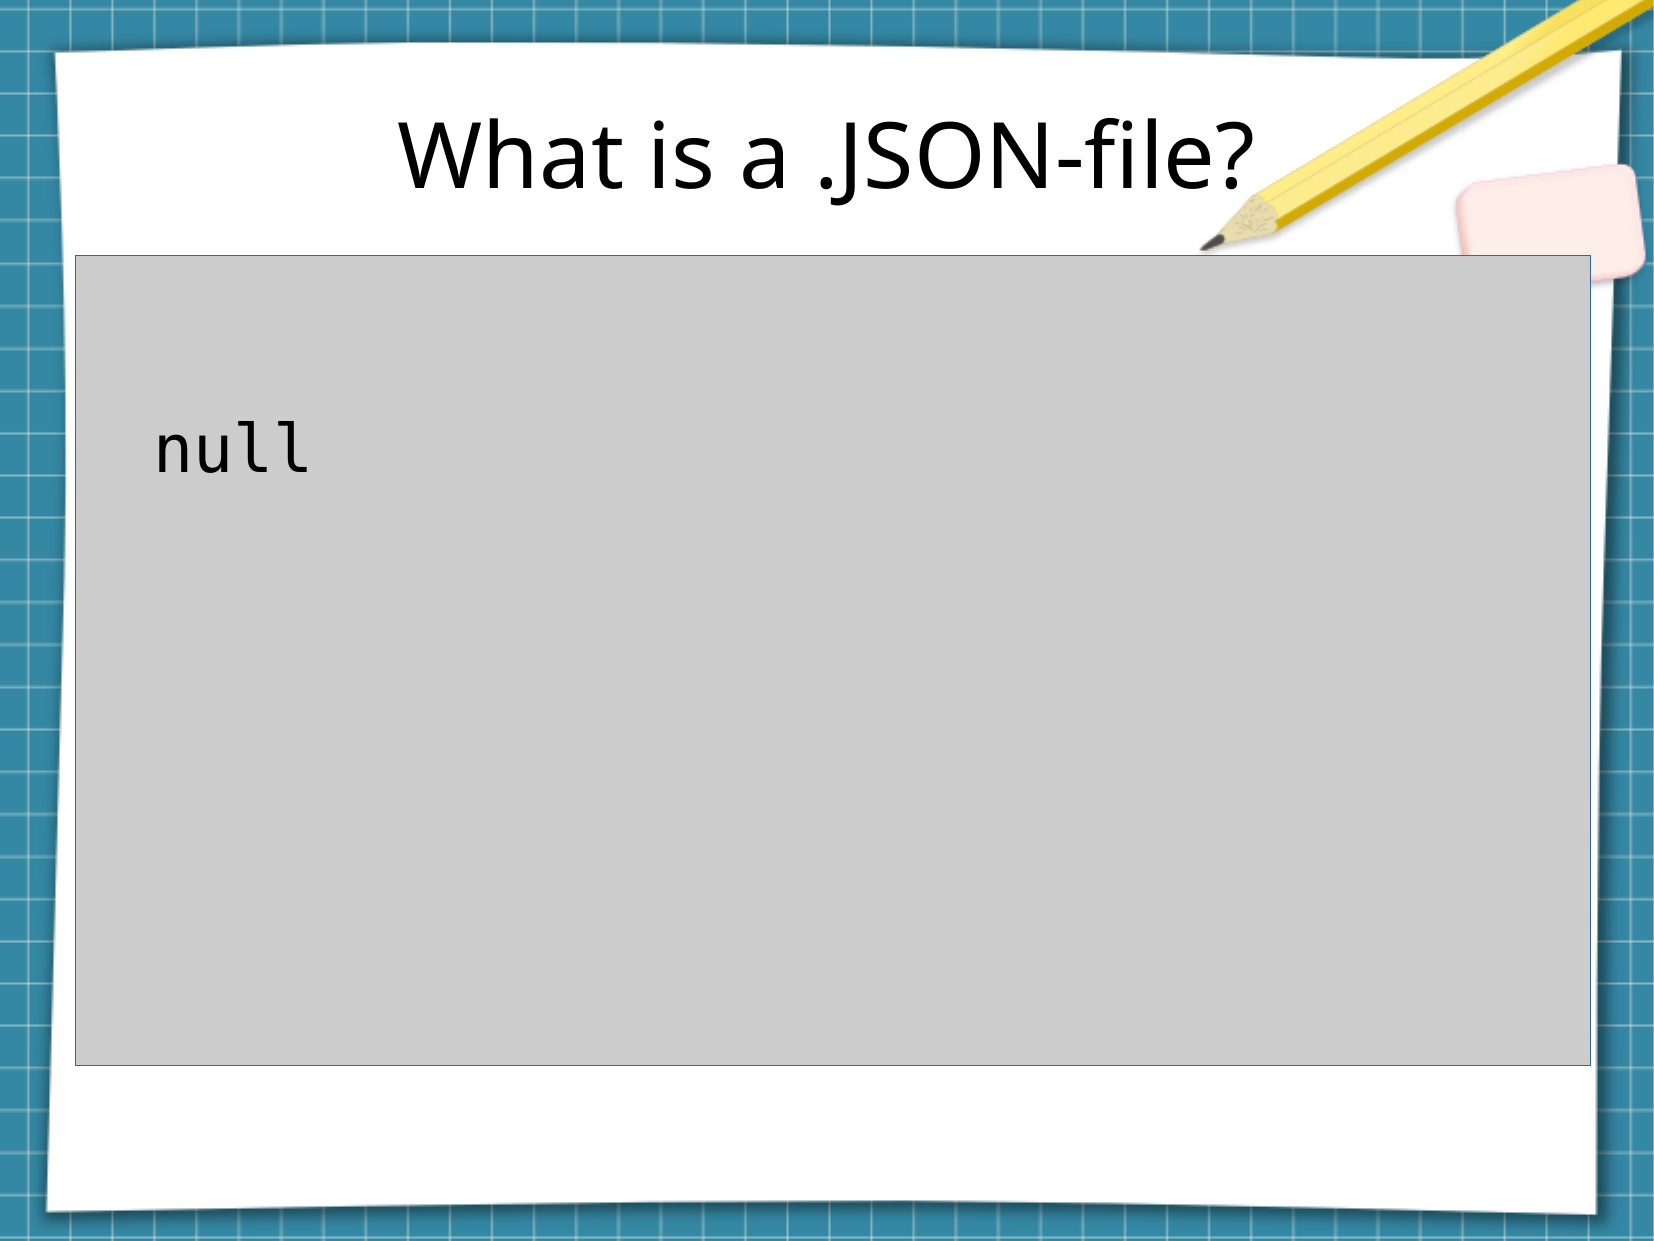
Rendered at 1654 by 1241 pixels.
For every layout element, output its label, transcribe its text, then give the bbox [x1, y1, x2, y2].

text_box [75, 255, 1591, 1066]
list null [82, 290, 1571, 1010]
title What is a .JSON-file? [82, 49, 1571, 257]
picture [0, 0, 1654, 1241]
